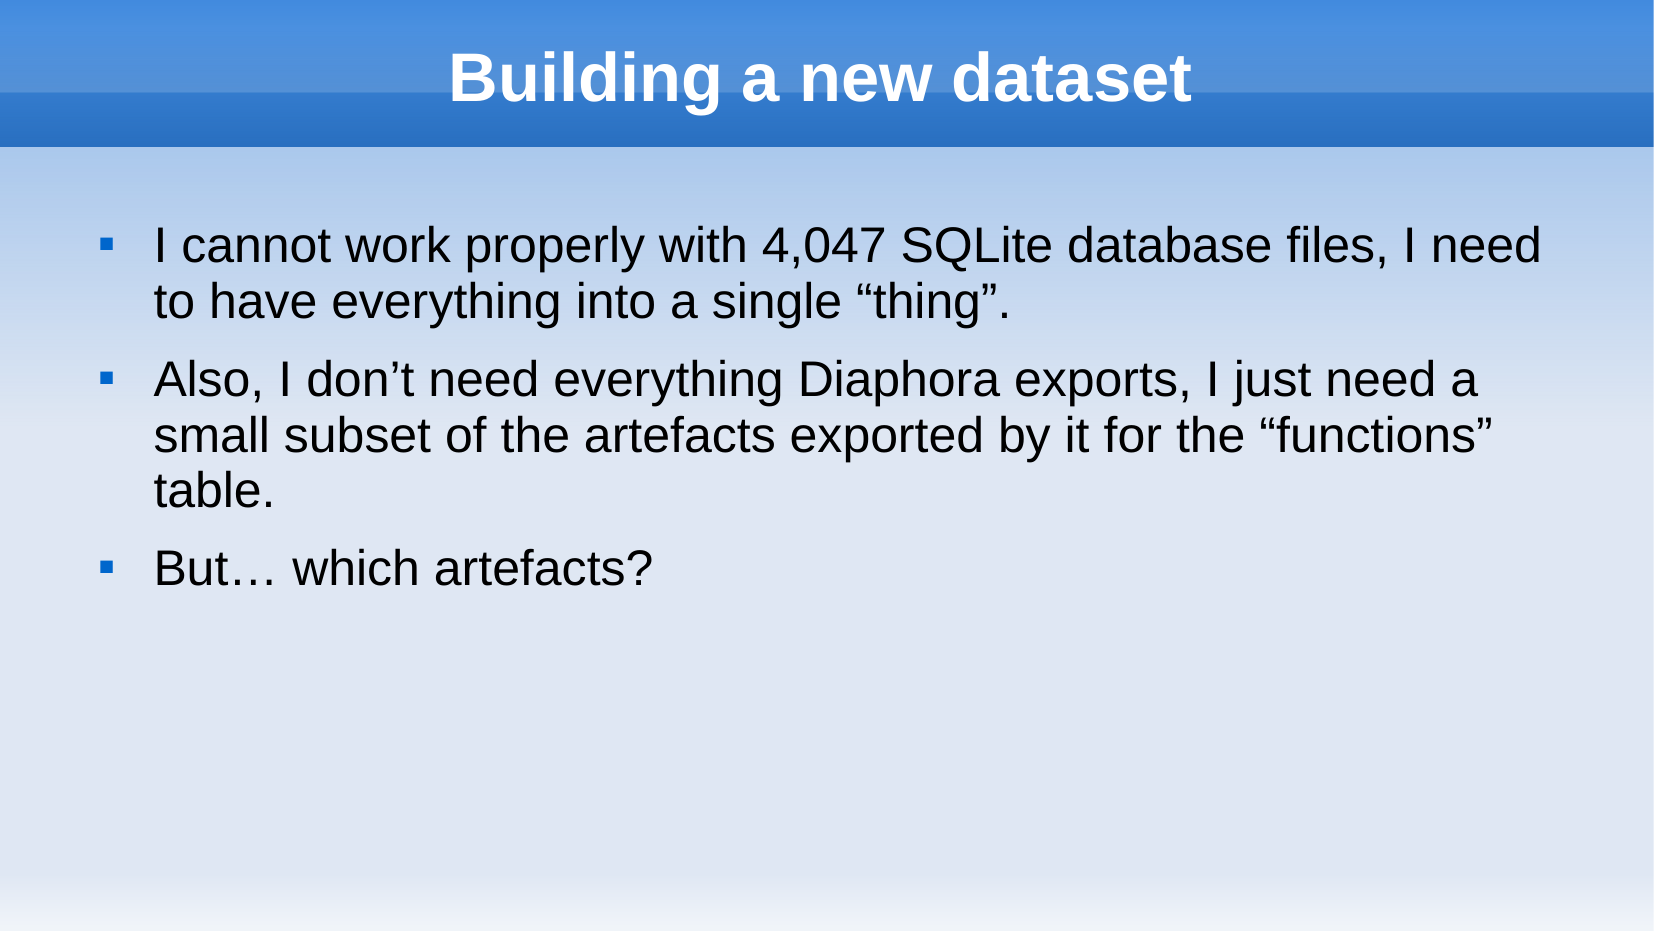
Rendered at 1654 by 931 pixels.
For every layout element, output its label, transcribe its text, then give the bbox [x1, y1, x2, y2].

title Building a new dataset [76, 0, 1565, 156]
list I cannot work properly with 4,047 SQLite database files, I need to have everything into a single “thing”. Also, I don’t need everything Diaphora exports, I just need a small subset of the artefacts exported by it for the “functions” table. But… which artefacts? [82, 217, 1571, 832]
picture [0, 0, 1654, 931]
